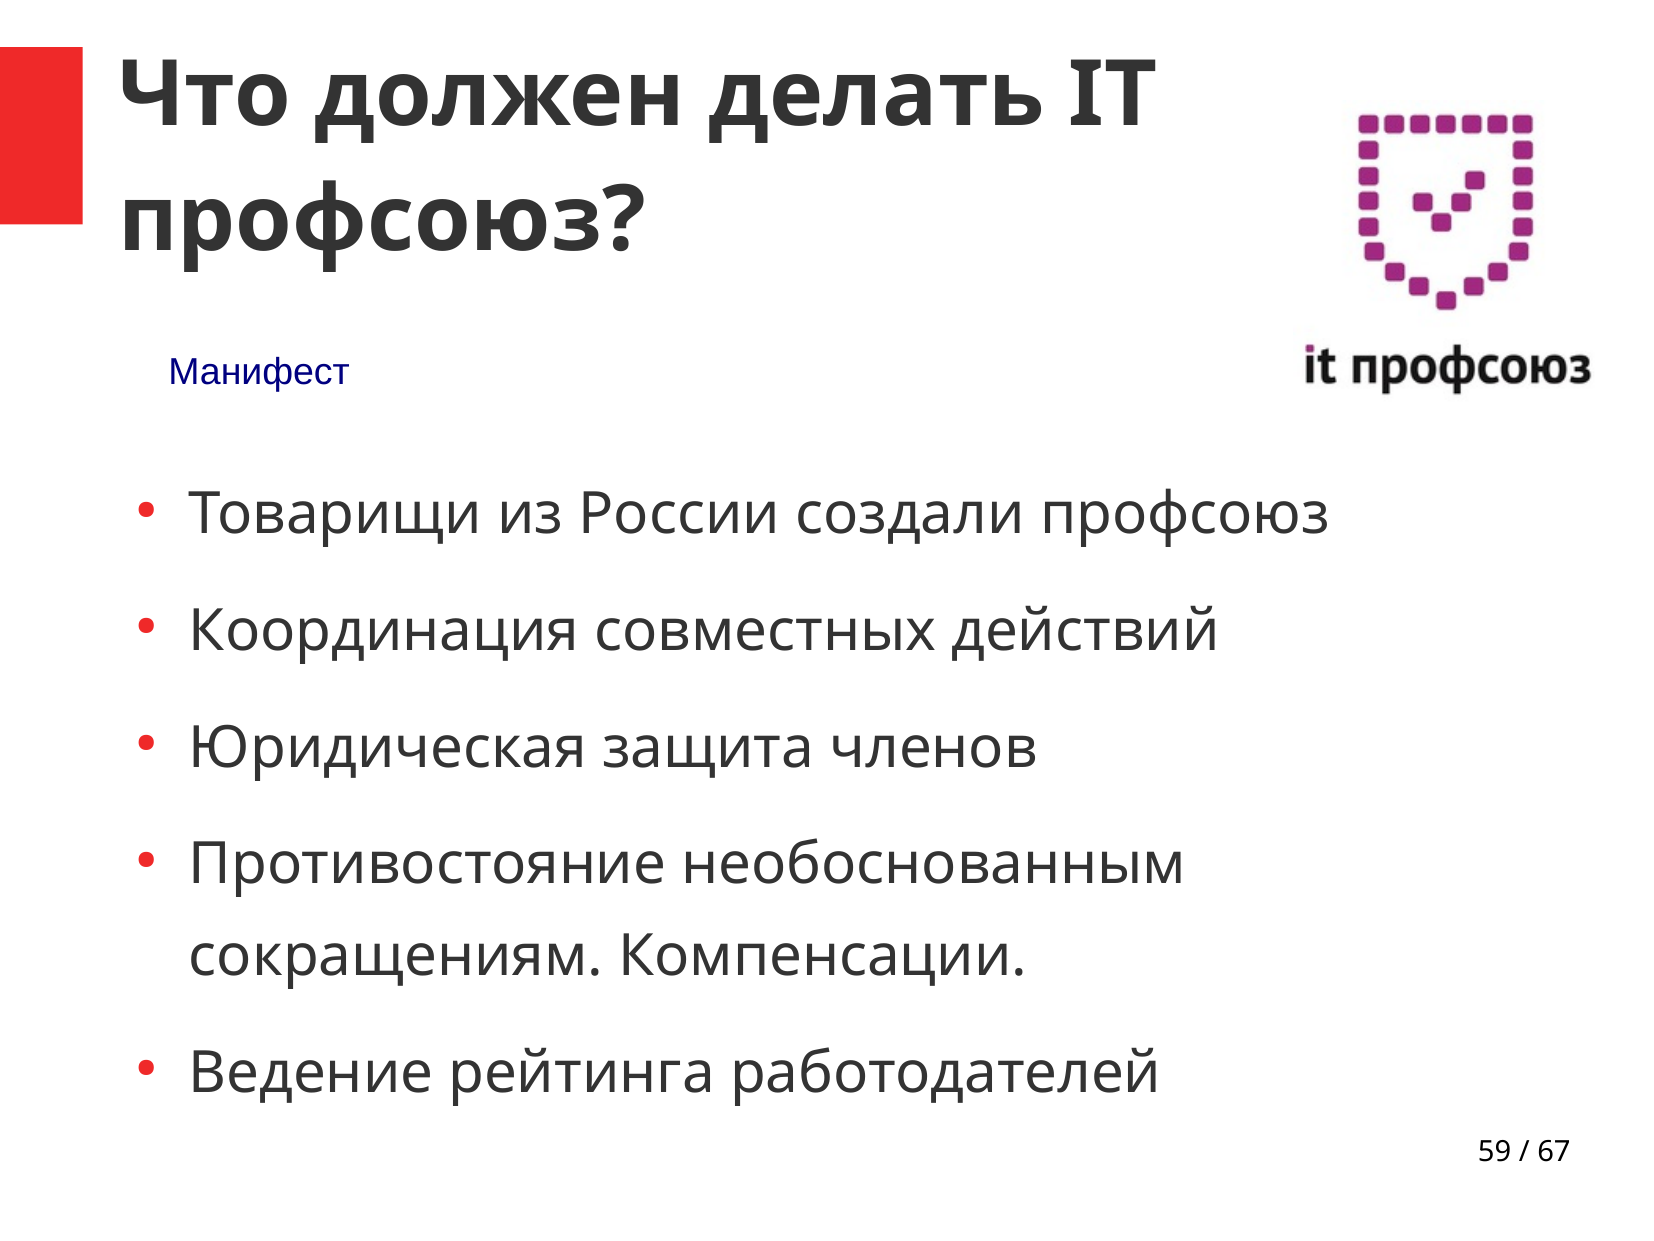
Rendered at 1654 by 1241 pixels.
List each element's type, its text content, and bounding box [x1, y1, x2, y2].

list Товарищи из России создали профсоюз Координация совместных действий Юридическая защита членов Противостояние необоснованным сокращениям. Компенсации. Ведение рейтинга работодателей [118, 354, 1536, 1074]
picture [1293, 100, 1607, 414]
text_box Манифест [153, 342, 561, 414]
title Что должен делать IT профсоюз? [118, 45, 1571, 260]
